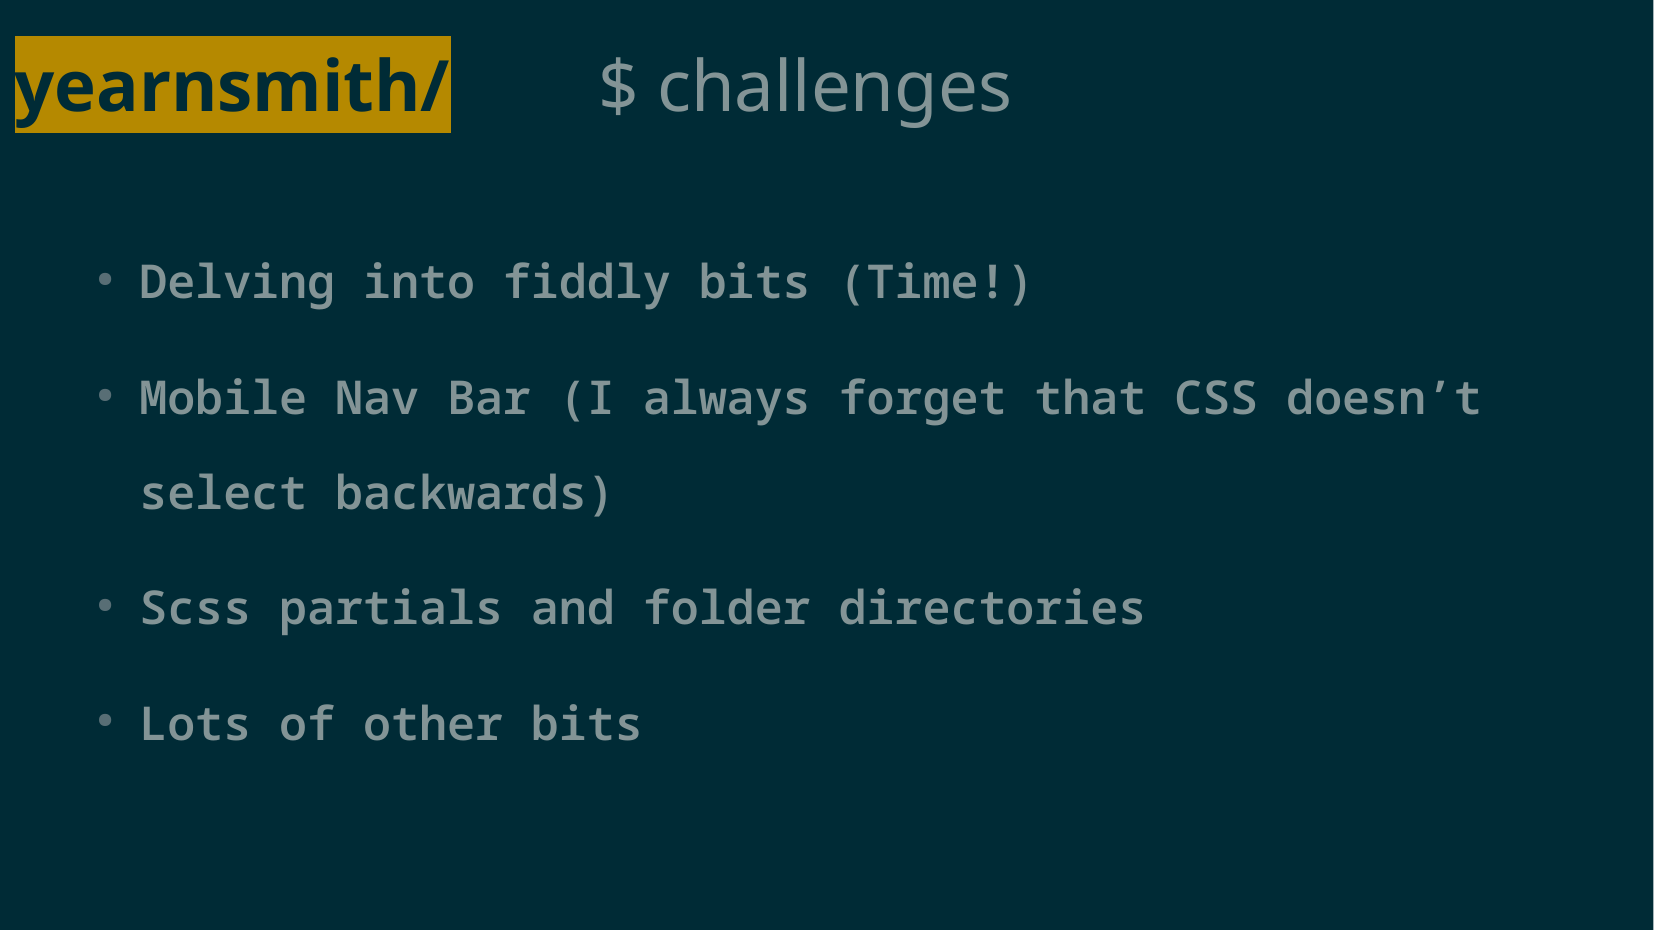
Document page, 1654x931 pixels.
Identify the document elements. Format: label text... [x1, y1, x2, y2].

list Delving into fiddly bits (Time!) Mobile Nav Bar (I always forget that CSS doesn’t select backwards) Scss partials and folder directories Lots of other bits [82, 217, 1571, 758]
title Yearnsmith/ [14, 40, 555, 128]
title $ Challenges [598, 0, 1364, 172]
